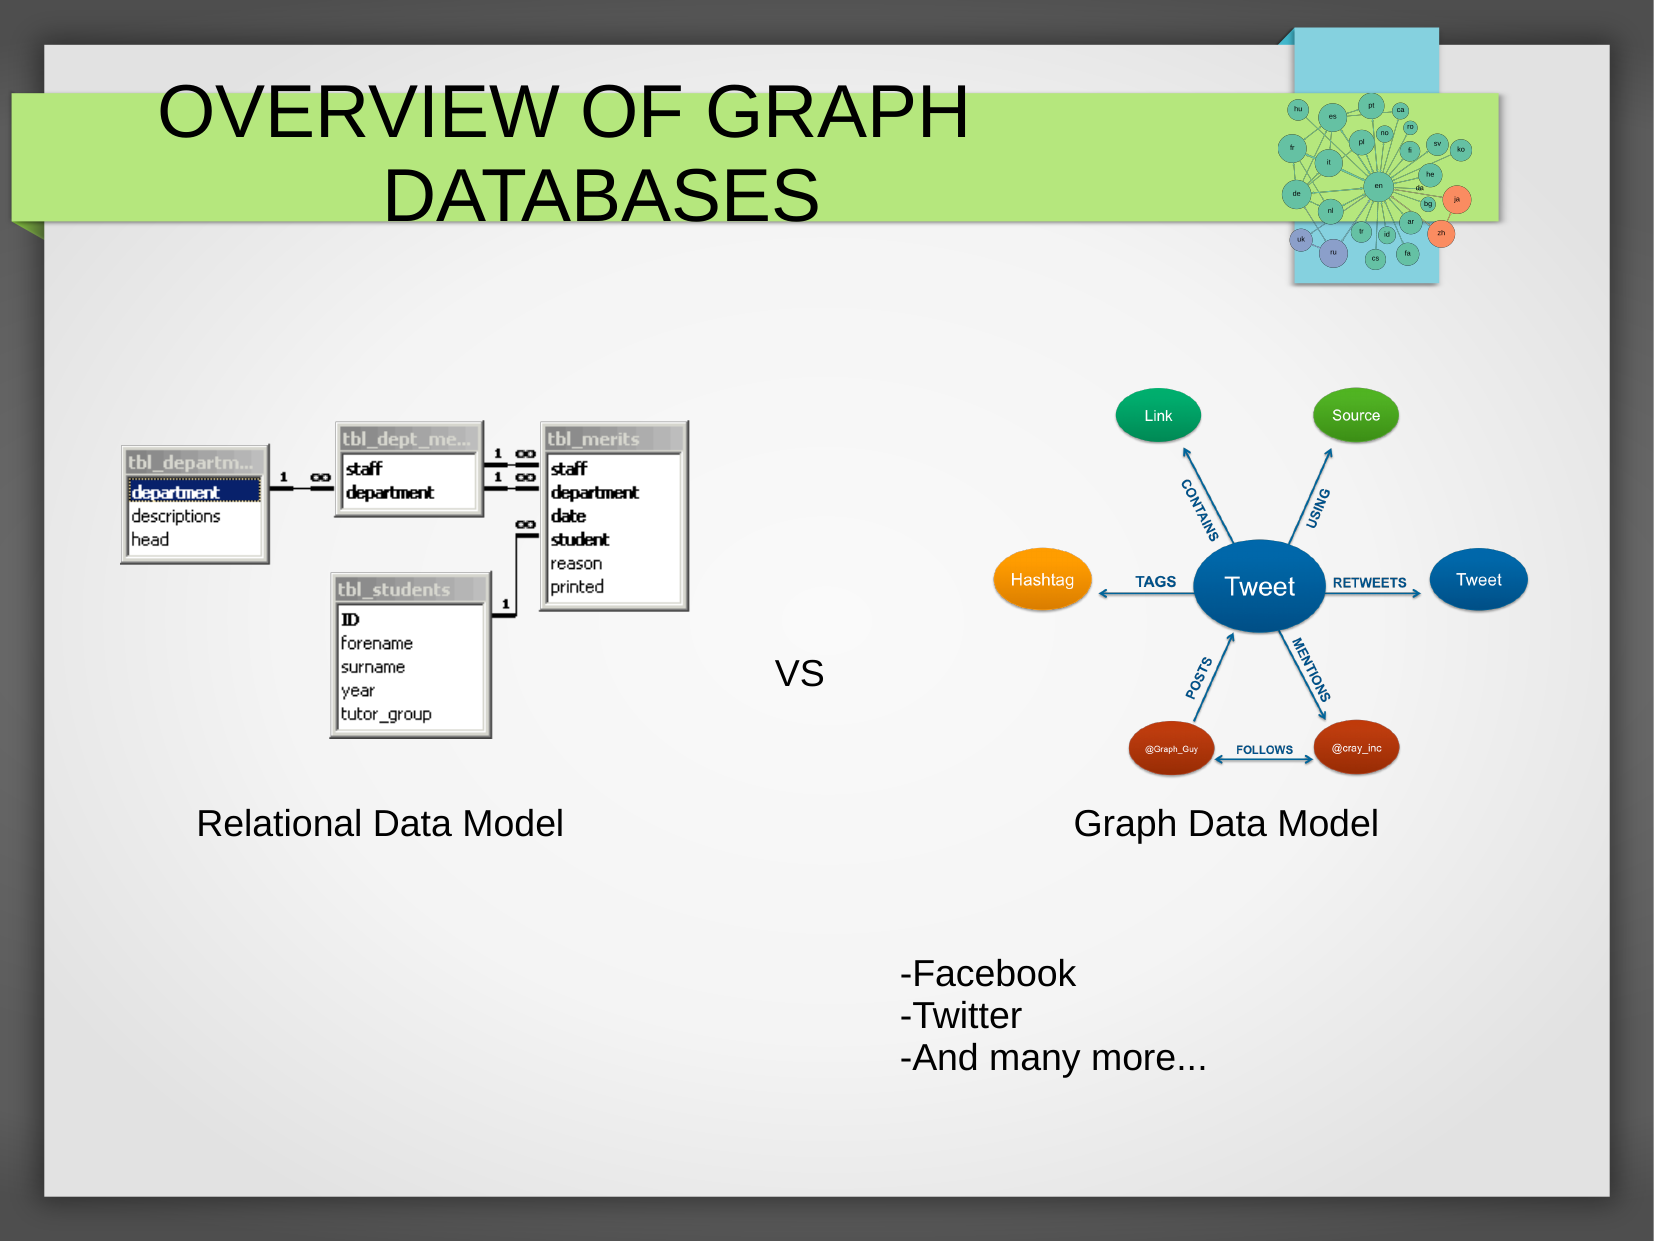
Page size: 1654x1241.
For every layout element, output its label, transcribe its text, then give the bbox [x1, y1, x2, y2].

text_box Relational Data Model [181, 795, 580, 866]
text_box Graph Data Model [1058, 795, 1395, 866]
text_box VS [760, 645, 841, 716]
picture [0, 0, 1654, 1241]
title OVERVIEW OF GRAPH DATABASES [82, 69, 1264, 238]
text_box -Facebook -Twitter -And many more... [885, 945, 1576, 1086]
